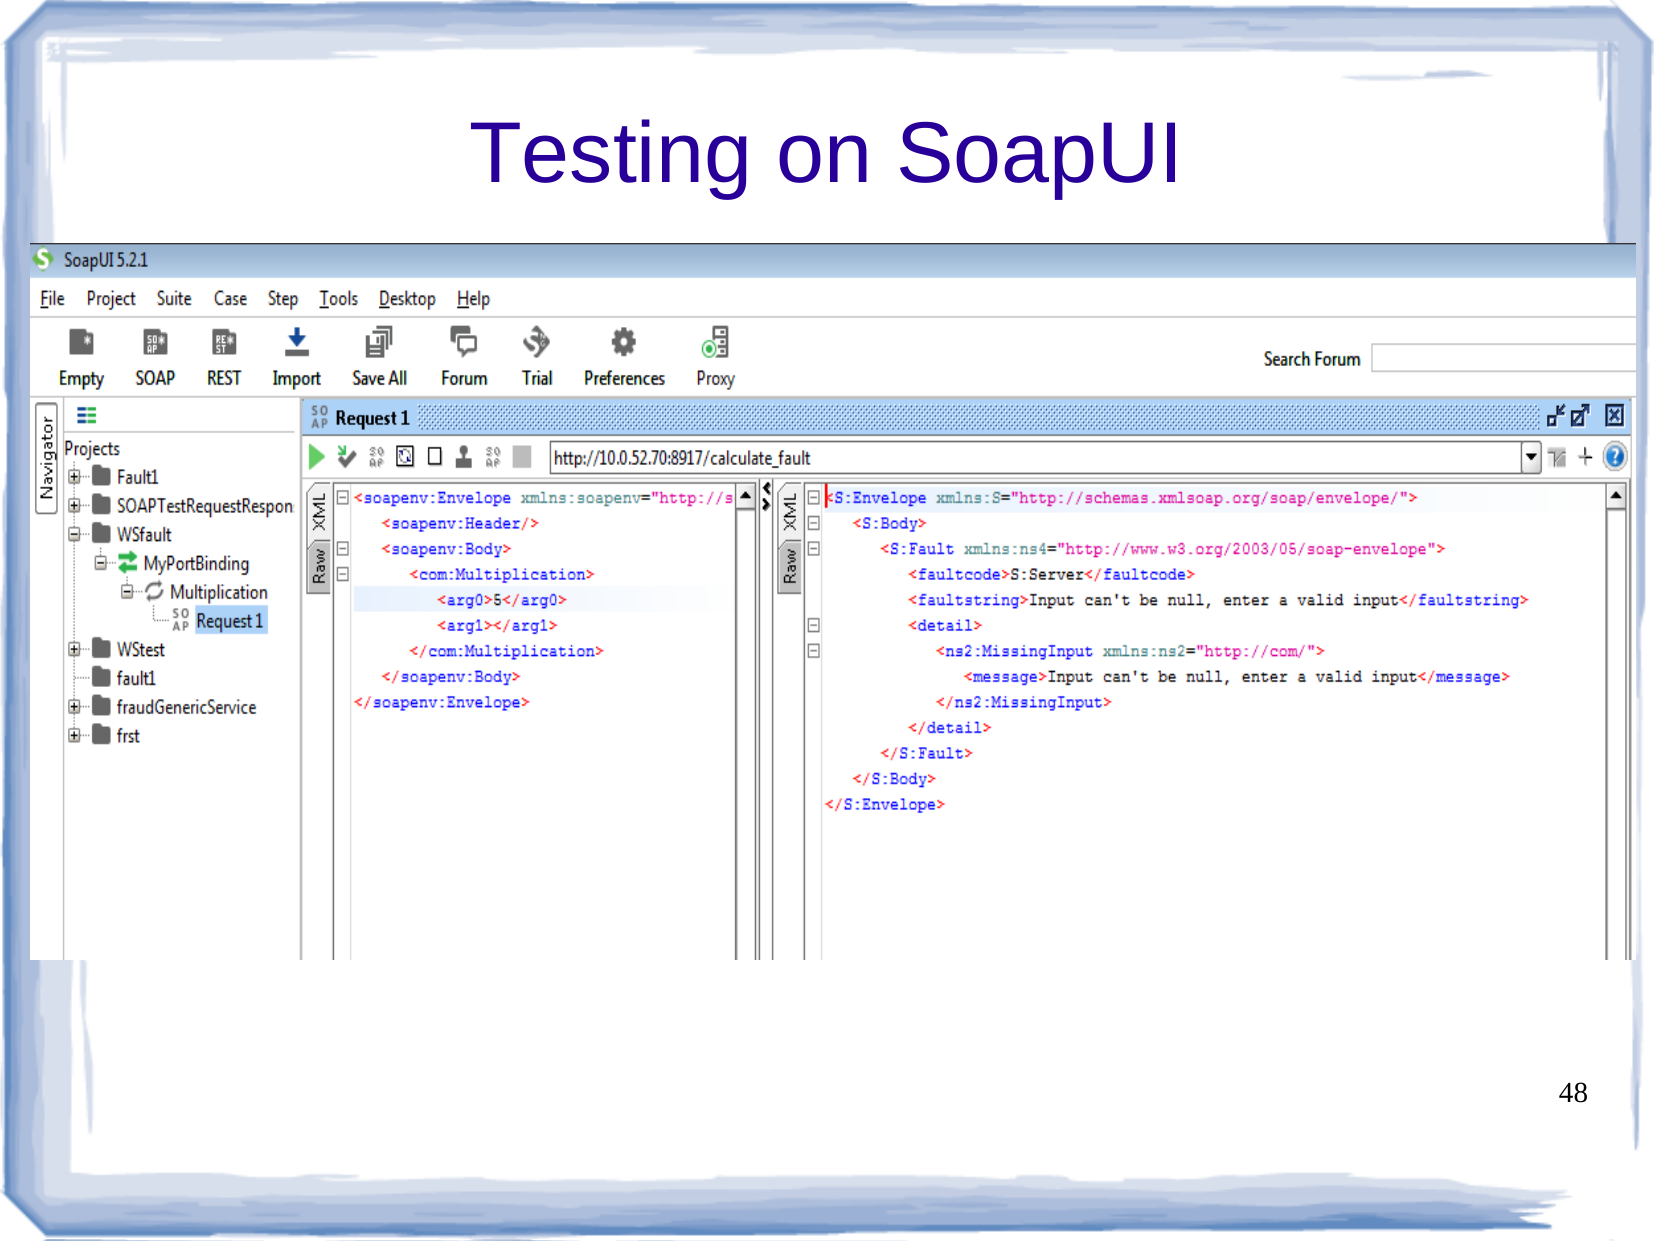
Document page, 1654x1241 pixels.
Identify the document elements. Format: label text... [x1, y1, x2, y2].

title Testing on SoapUI [82, 49, 1571, 243]
picture [0, 0, 1654, 1241]
